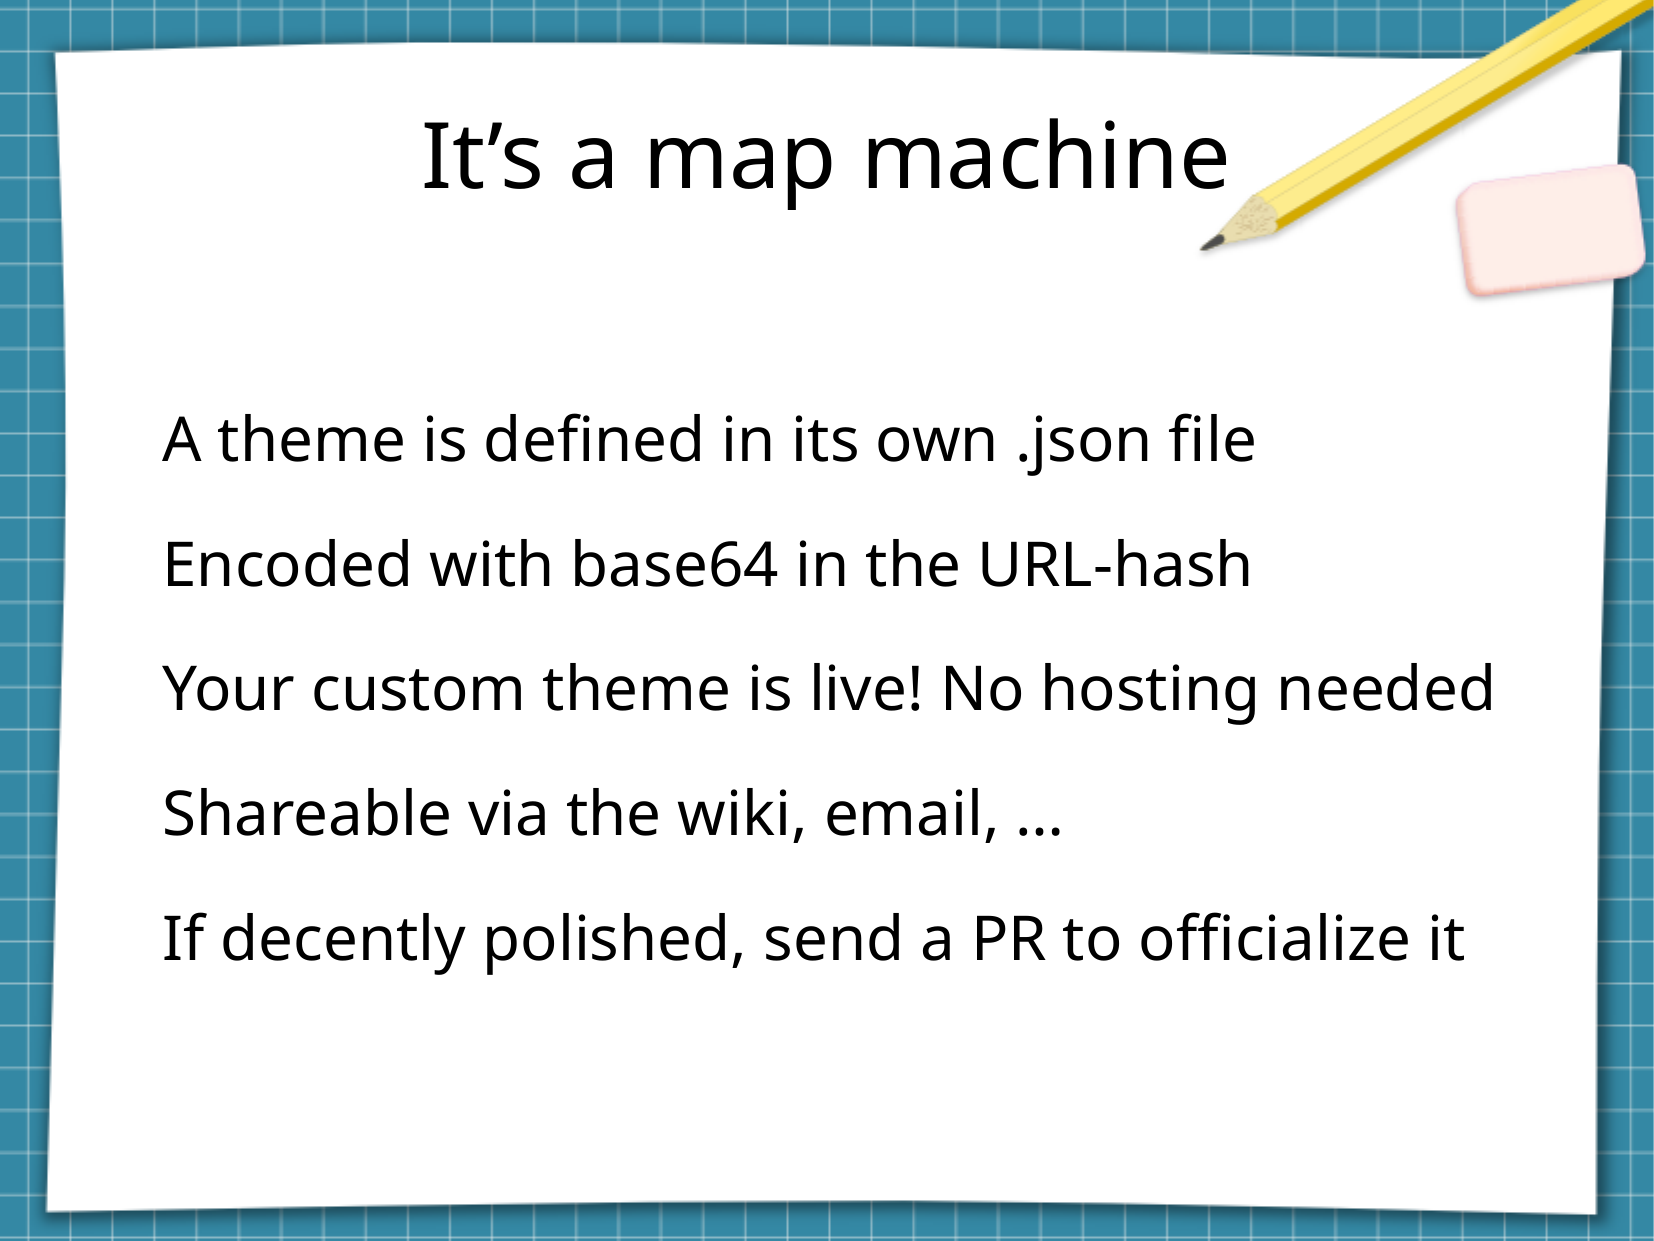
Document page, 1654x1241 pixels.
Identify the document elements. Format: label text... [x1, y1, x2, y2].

list A theme is defined in its own .json file Encoded with base64 in the URL-hash Your custom theme is live! No hosting needed Shareable via the wiki, email, … If decently polished, send a PR to officialize it [82, 270, 1571, 991]
title It’s a map machine [82, 49, 1571, 257]
picture [0, 0, 1654, 1241]
